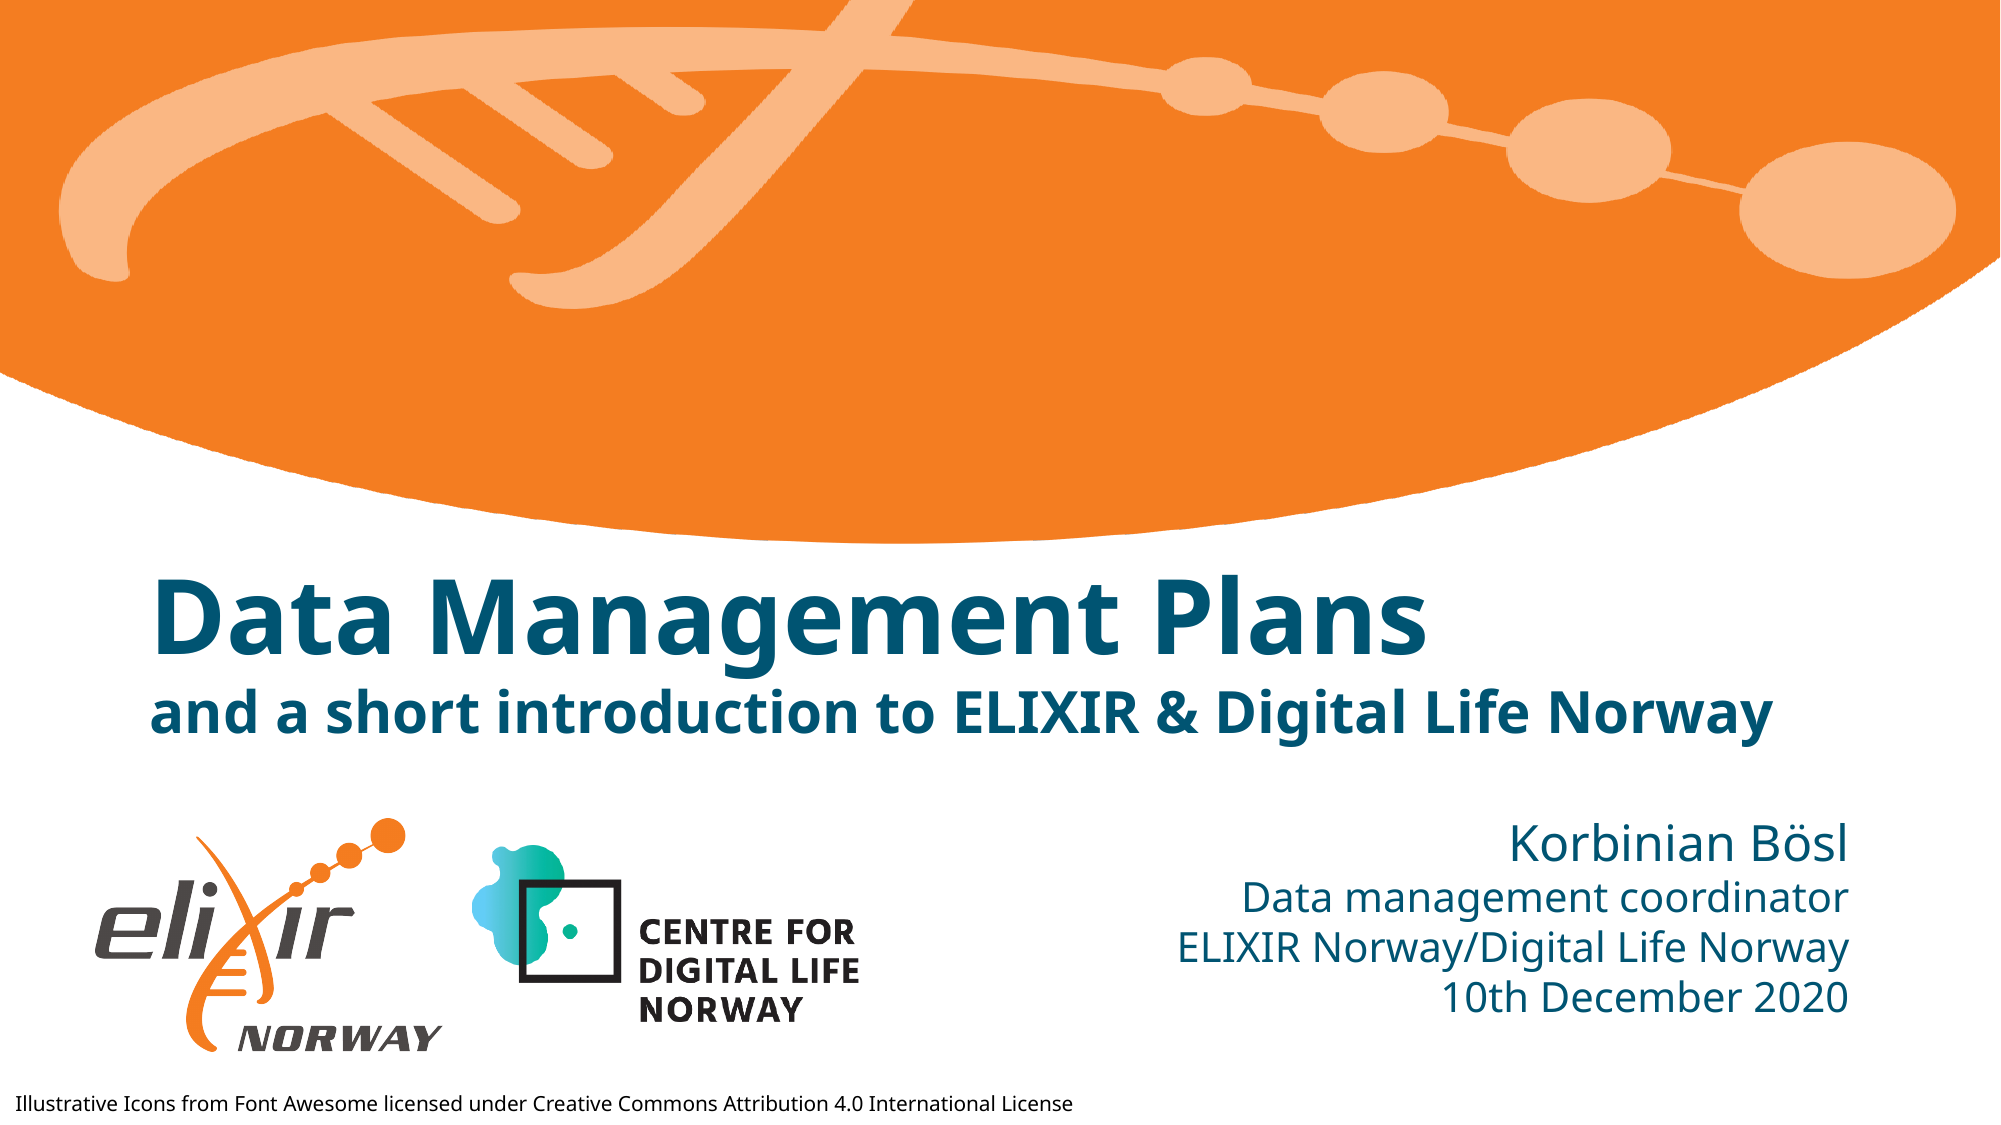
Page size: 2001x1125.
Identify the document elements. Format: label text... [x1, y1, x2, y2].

picture [95, 818, 443, 1052]
title Data Management Plans and a short introduction to ELIXIR & Digital Life Norway [149, 550, 1850, 752]
picture [472, 845, 864, 1028]
text_box Illustrative Icons from Font Awesome licensed under Creative Commons Attribution 4.0 International License [0, 1076, 1536, 1125]
list Korbinian Bösl Data management coordinator ELIXIR Norway/Digital Life Norway 10th December 2020 [1109, 751, 1850, 1008]
